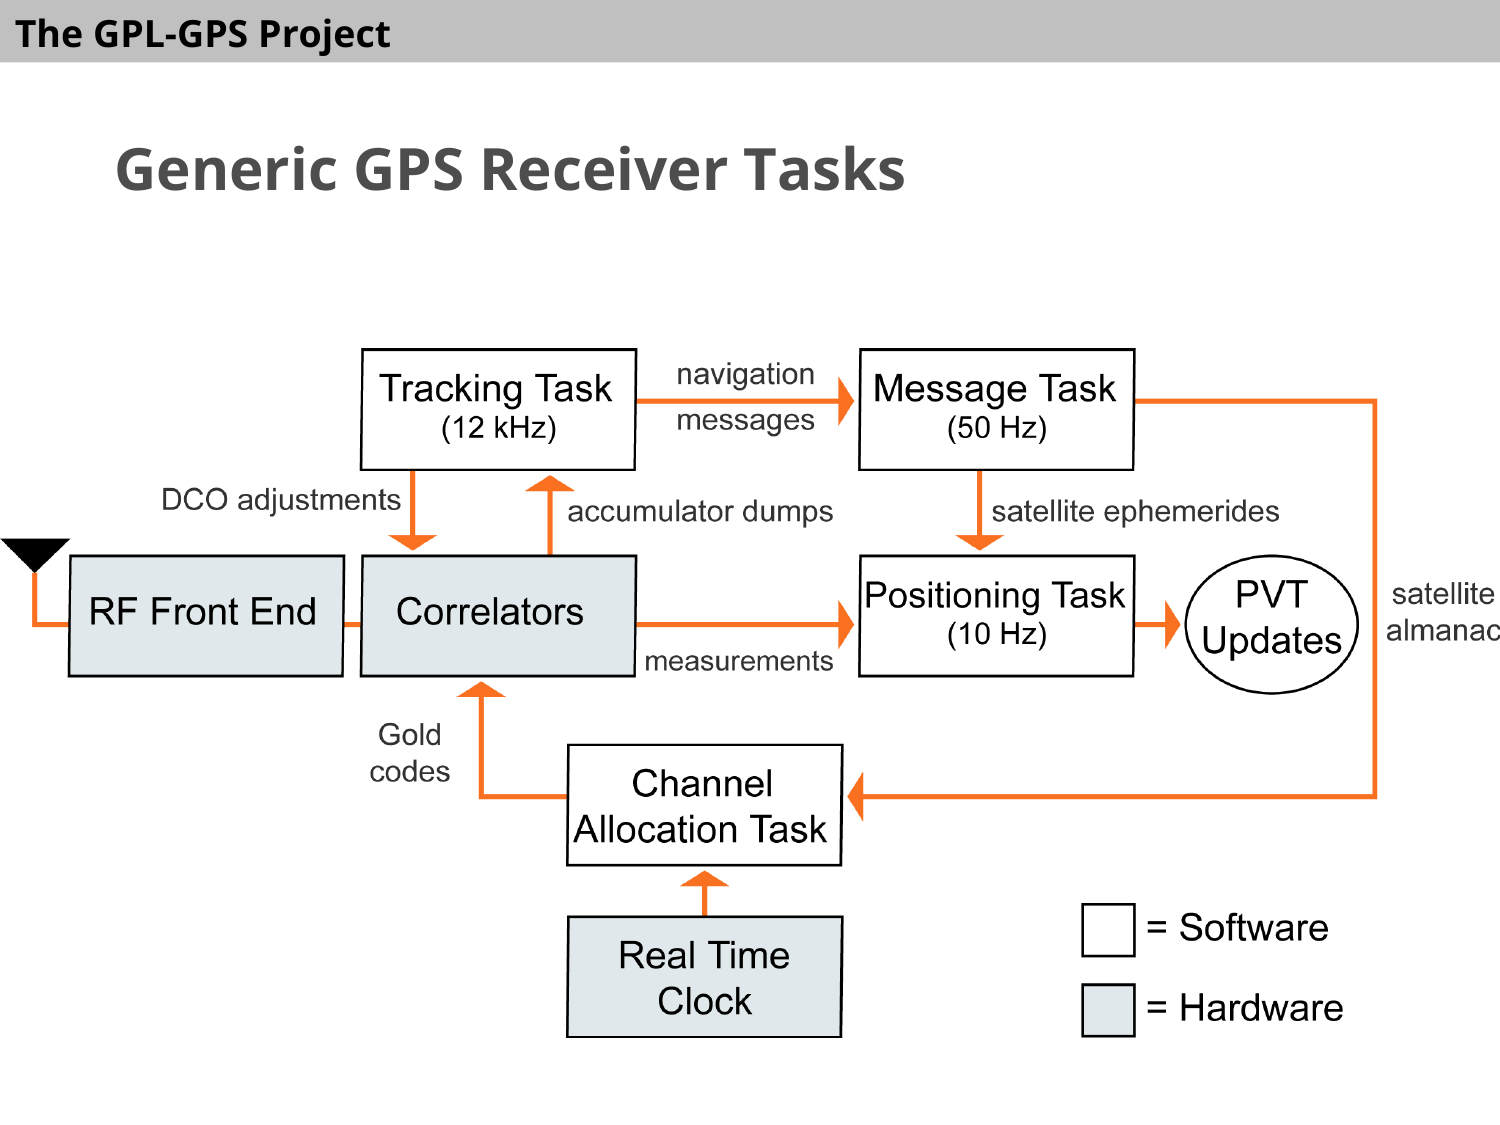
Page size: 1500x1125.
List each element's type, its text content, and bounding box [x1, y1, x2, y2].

text_box Generic GPS Receiver Tasks [99, 124, 1413, 213]
picture [0, 348, 1500, 1038]
